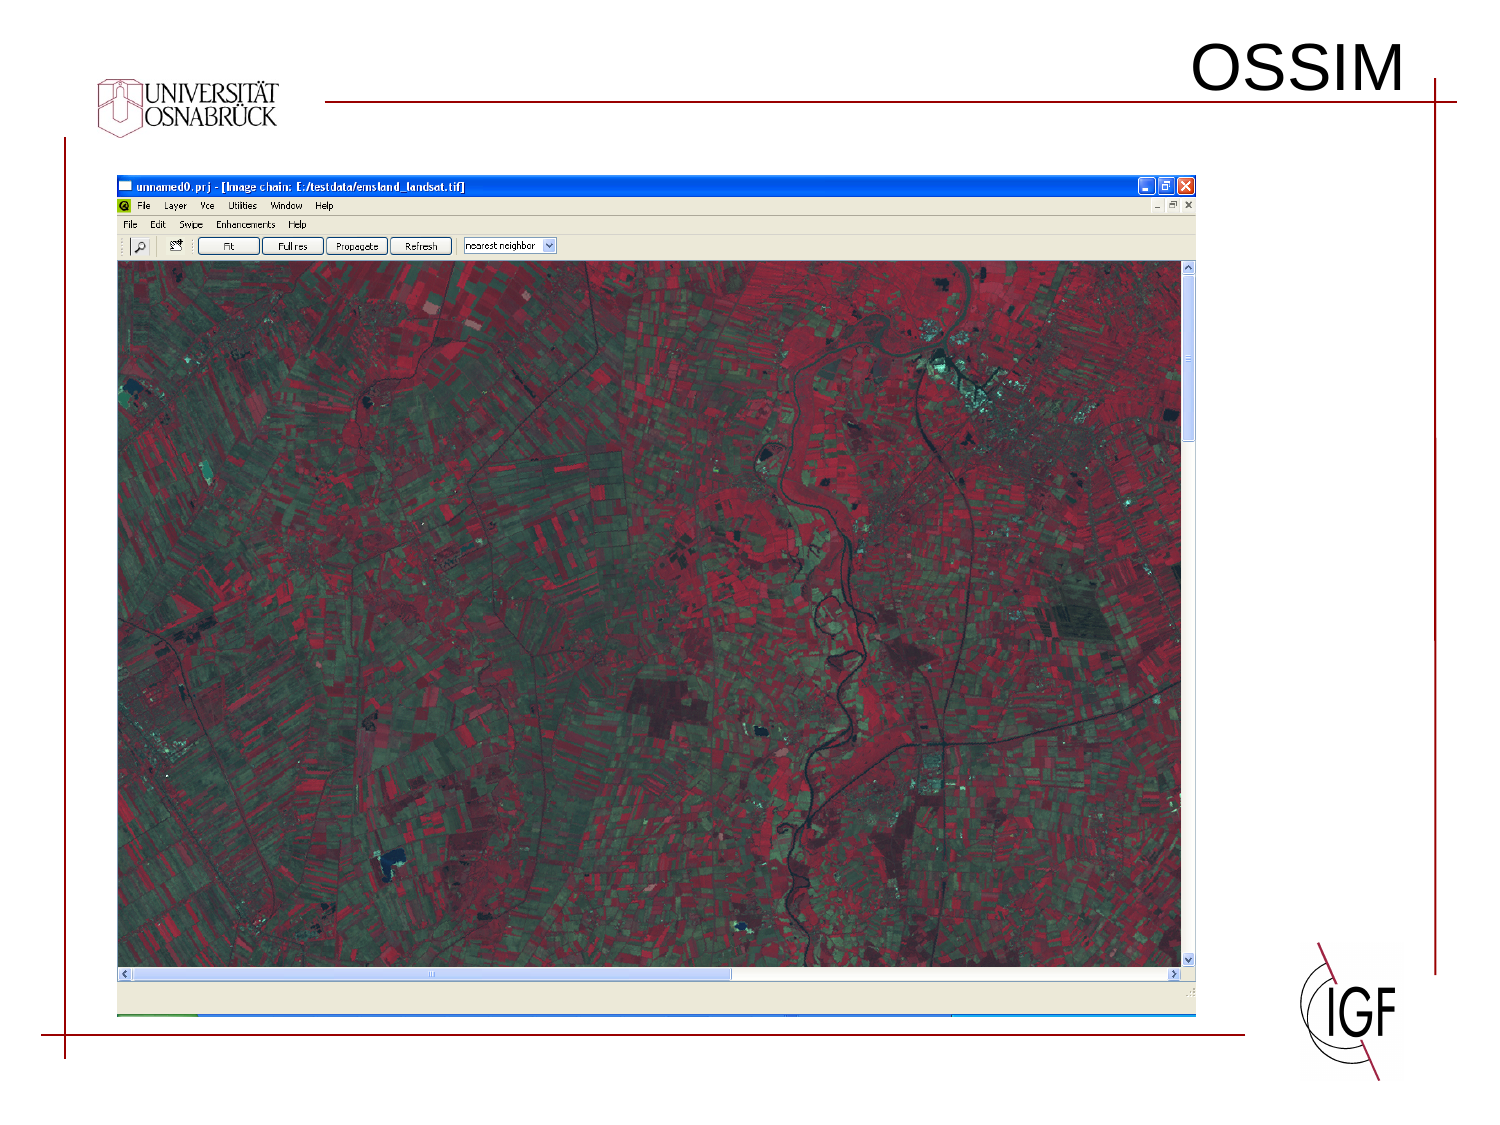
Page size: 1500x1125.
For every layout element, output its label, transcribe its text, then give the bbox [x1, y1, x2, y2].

picture [1300, 942, 1404, 1081]
title OSSIM [520, 4, 1421, 130]
picture [97, 79, 279, 138]
picture [117, 175, 1196, 1017]
